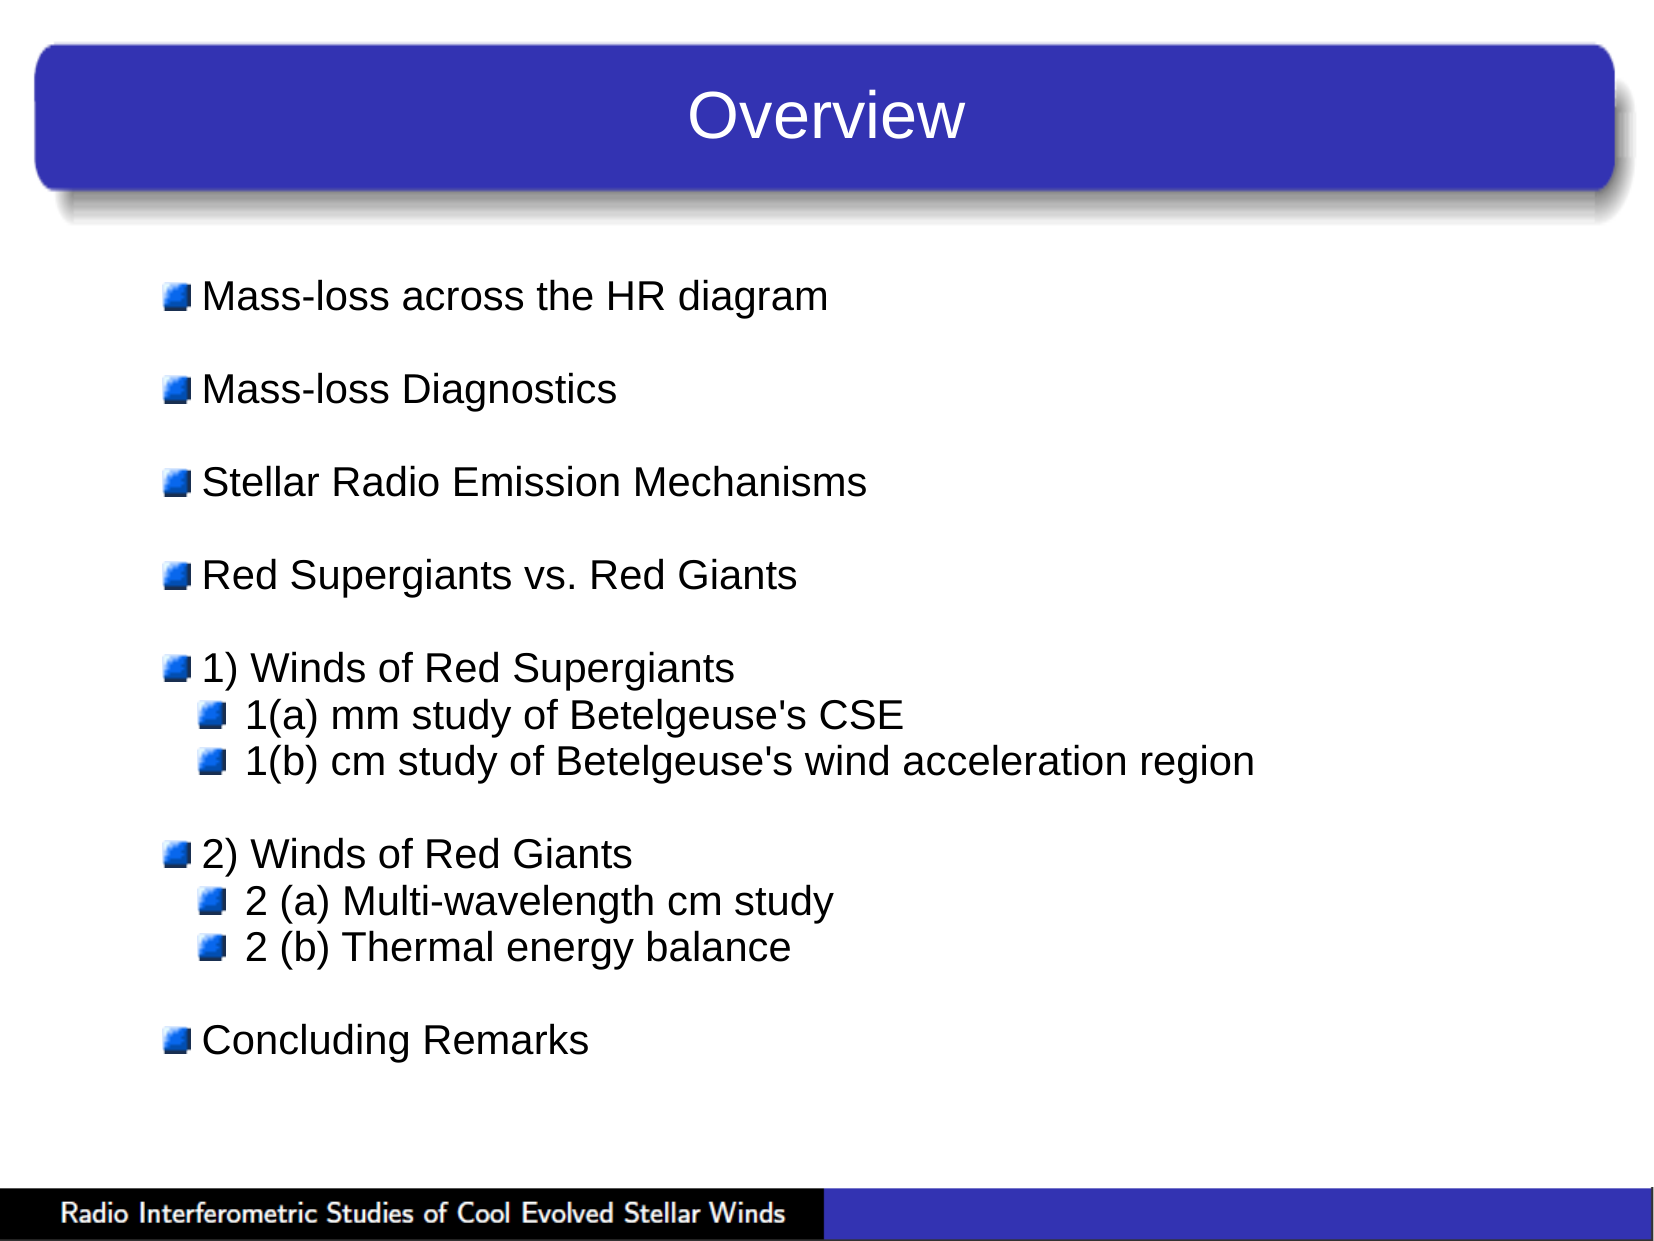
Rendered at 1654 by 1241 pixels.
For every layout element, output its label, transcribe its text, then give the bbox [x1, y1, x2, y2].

text_box Overview [59, 70, 1595, 189]
picture [23, 29, 1648, 237]
picture [0, 1187, 1654, 1241]
text_box Mass-loss across the HR diagram Mass-loss Diagnostics Stellar Radio Emission Mechanisms Red Supergiants vs. Red Giants 1) Winds of Red Supergiants 1(a) mm study of Betelgeuse's CSE 1(b) cm study of Betelgeuse's wind acceleration region 2) Winds of Red Giants 2 (a) Multi-wavelength cm study 2 (b) Thermal energy balance Concluding Remarks [147, 265, 1536, 1071]
